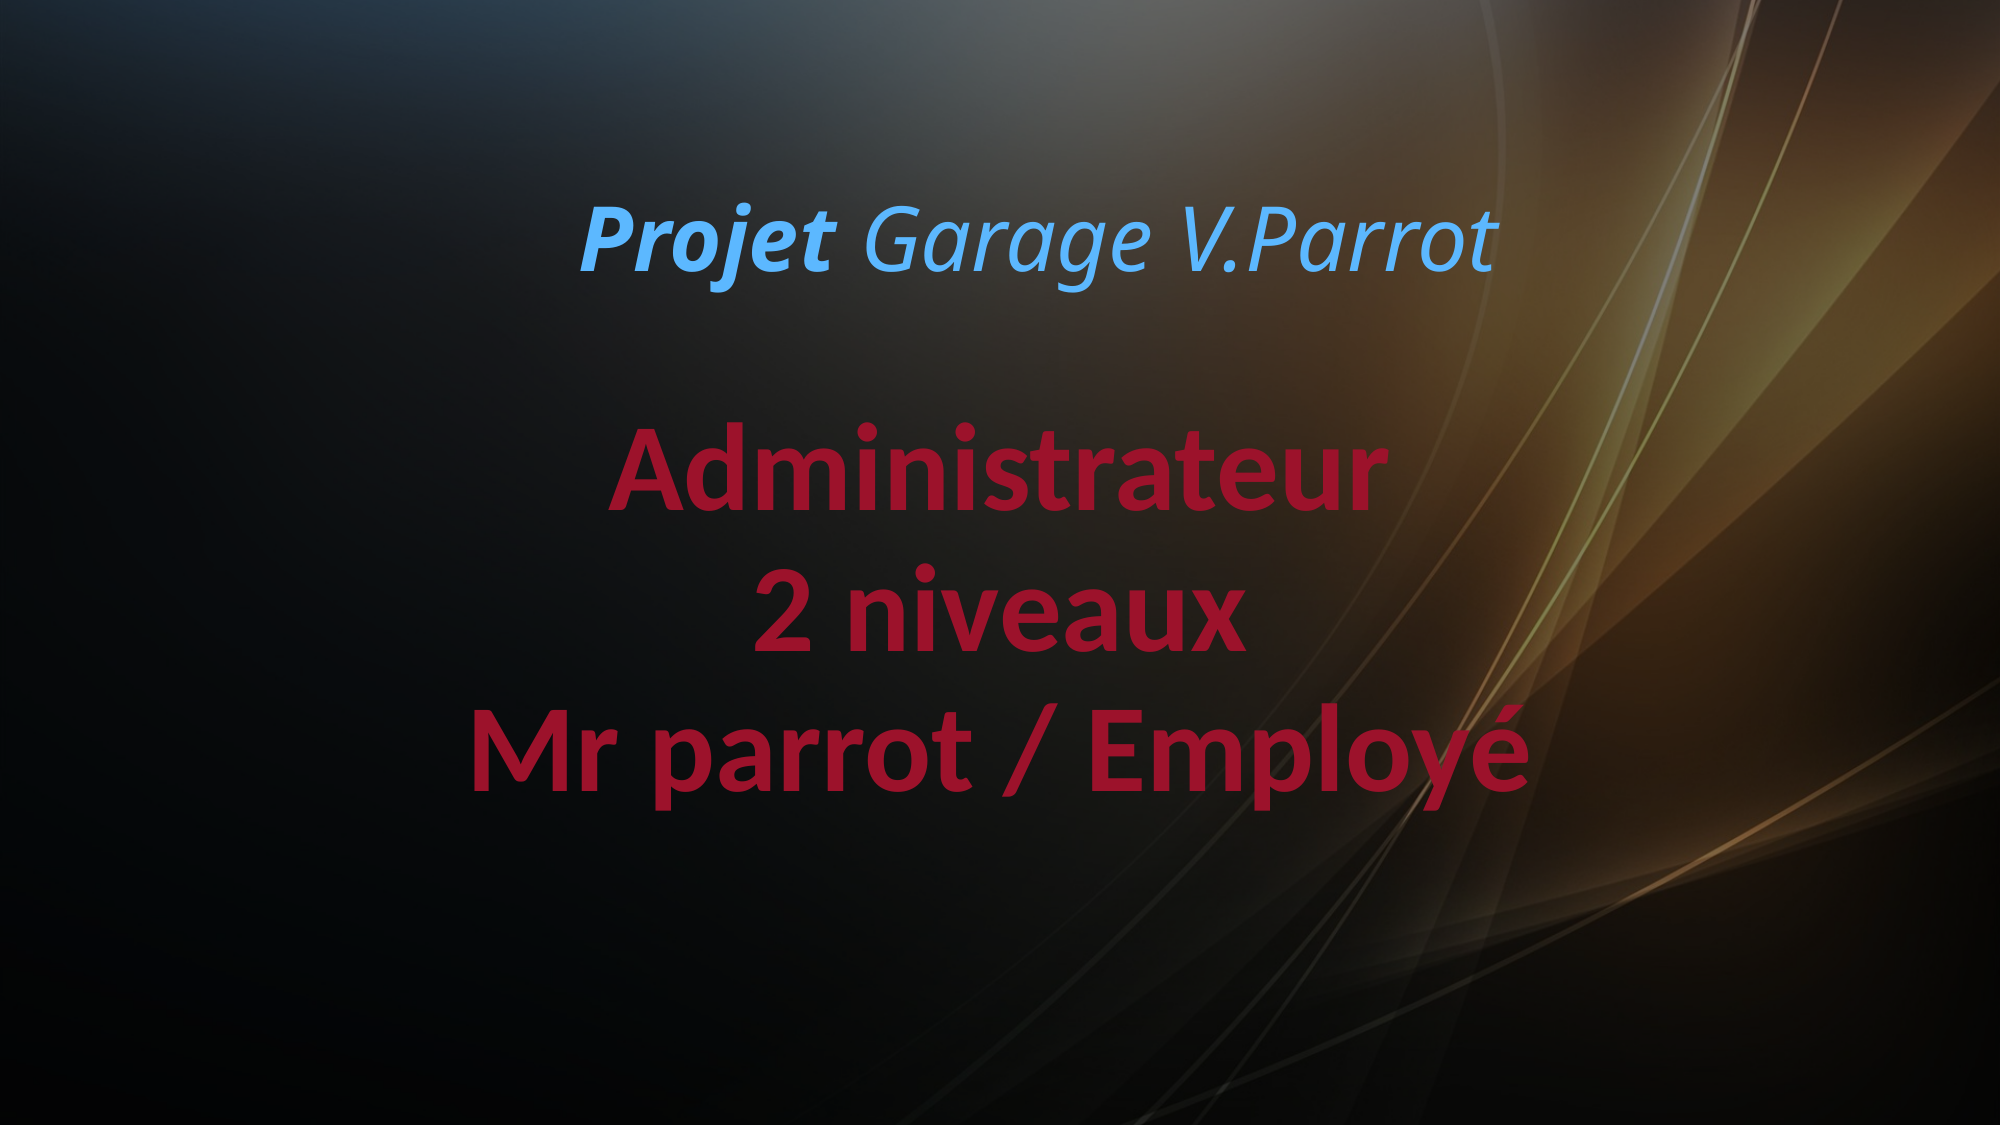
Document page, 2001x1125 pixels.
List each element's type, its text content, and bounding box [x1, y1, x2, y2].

title Projet Garage V.Parrot [288, 118, 1789, 407]
picture [0, 0, 2000, 1125]
subtitle Administrateur 2 niveaux Mr parrot / Employé [249, 406, 1750, 863]
